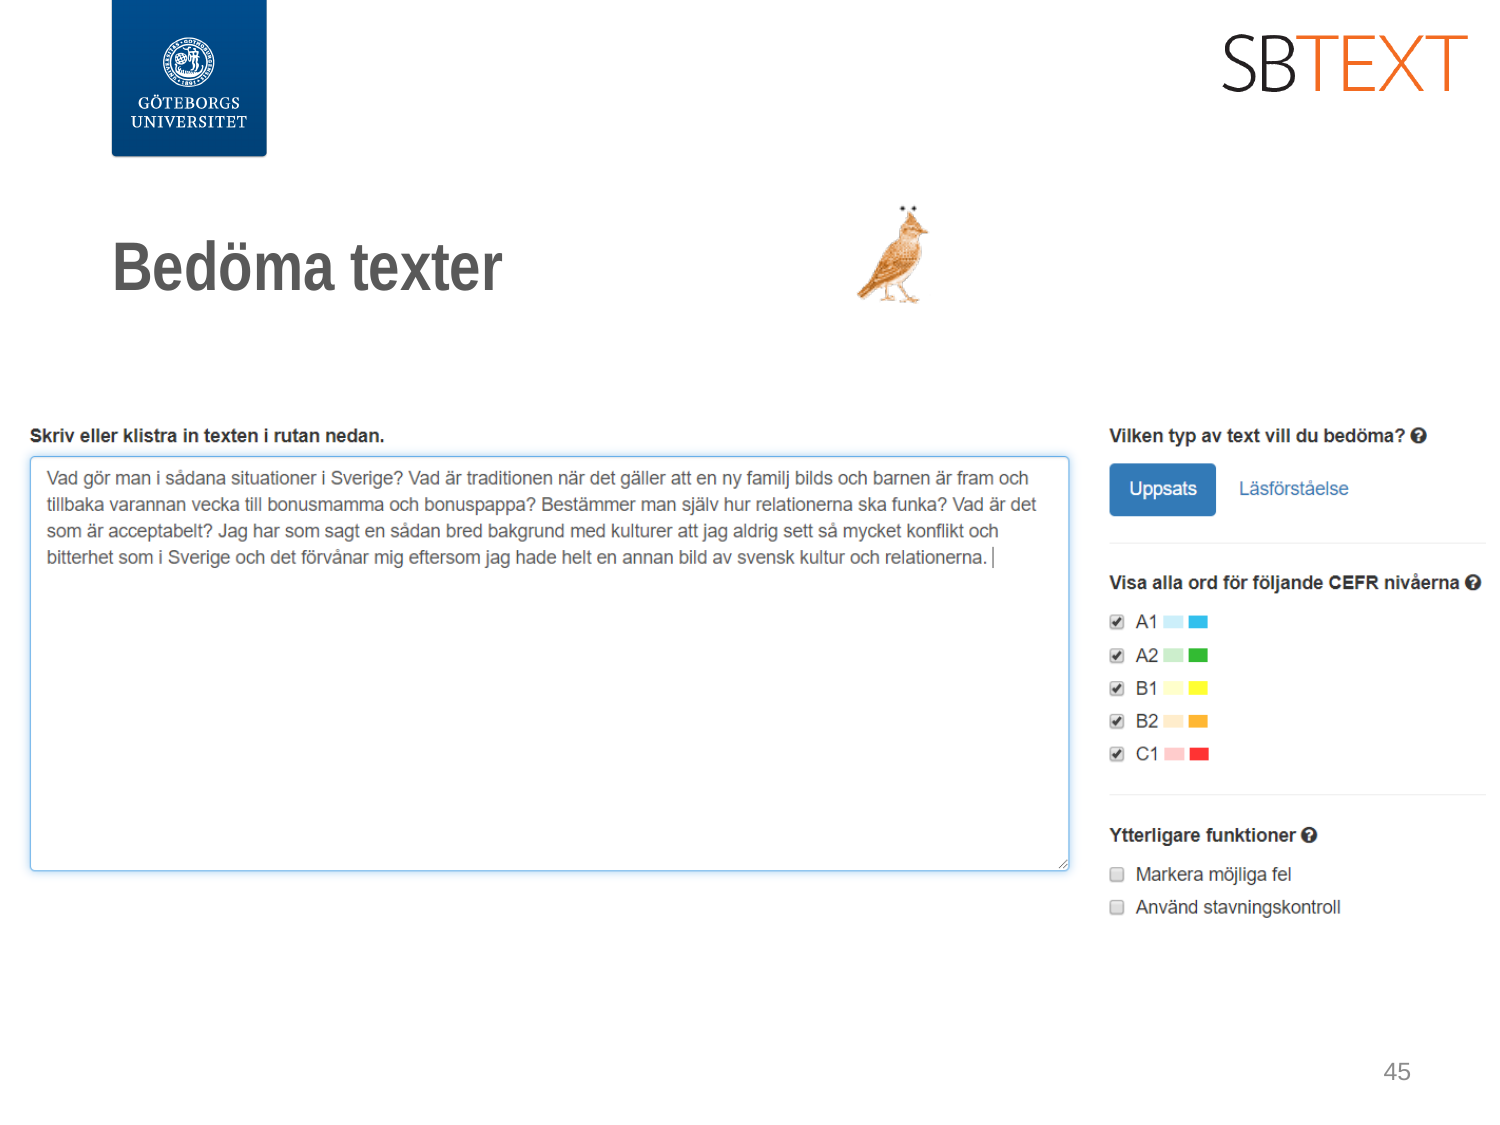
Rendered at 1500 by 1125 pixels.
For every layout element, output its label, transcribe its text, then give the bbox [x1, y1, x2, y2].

picture [110, 0, 268, 159]
slide_number <number> [1316, 1051, 1412, 1091]
picture [14, 400, 1486, 939]
title Bedöma texter [112, 231, 1412, 362]
picture [856, 202, 931, 304]
picture [1205, 19, 1476, 110]
